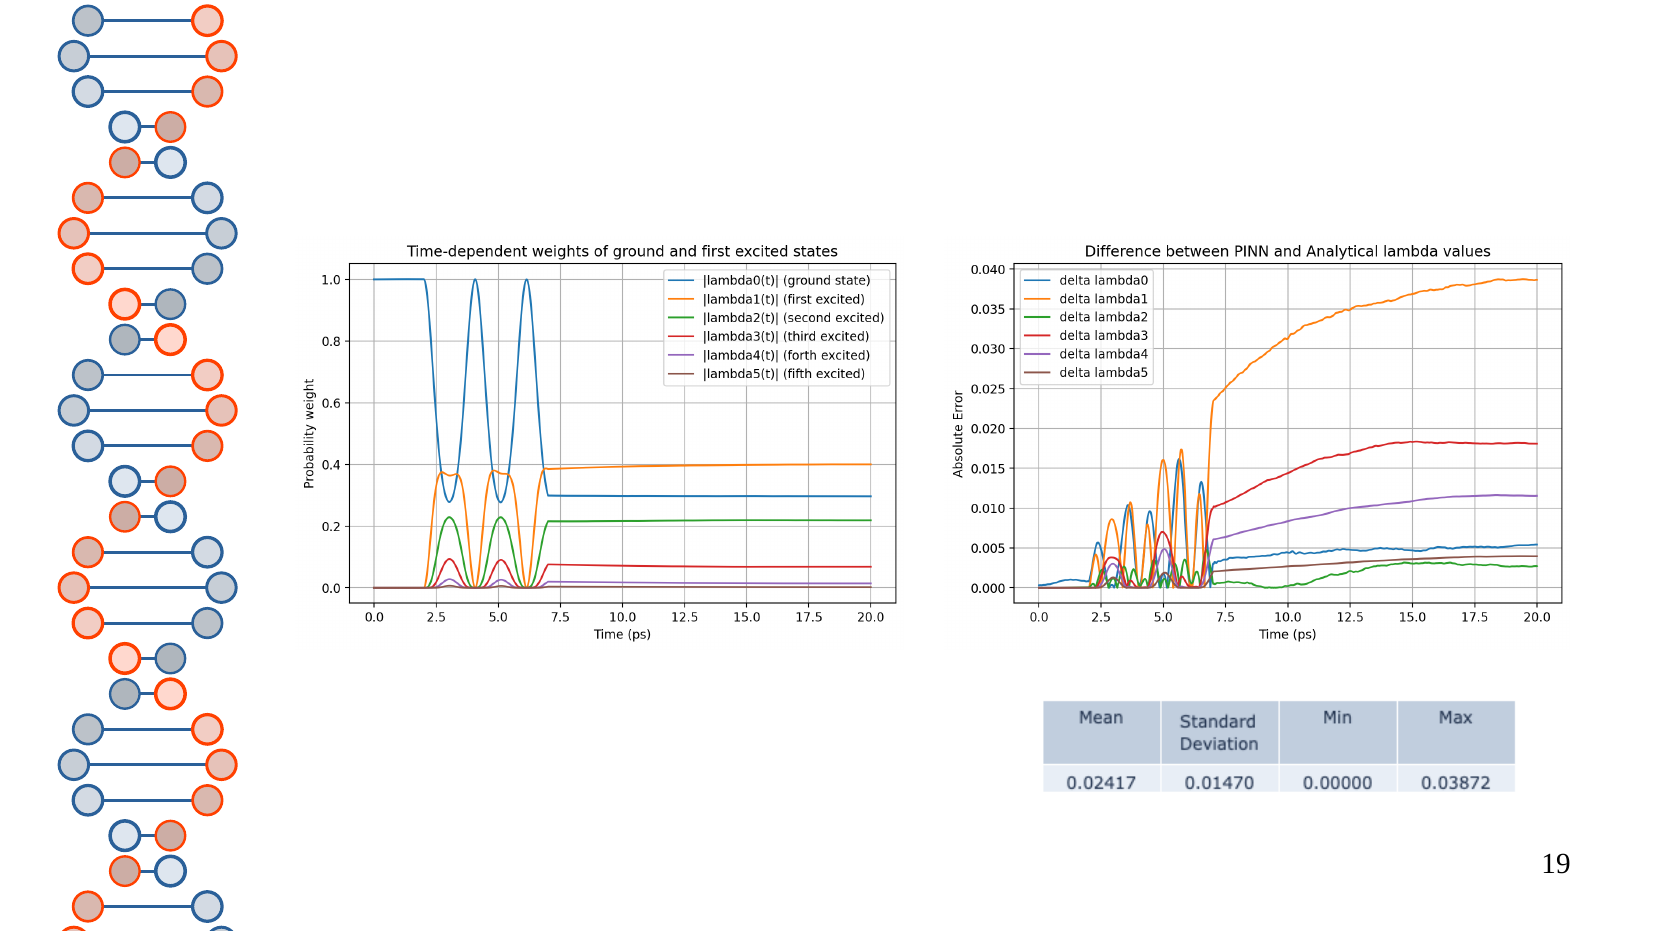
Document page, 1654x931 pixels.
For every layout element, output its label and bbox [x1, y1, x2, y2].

picture [295, 236, 904, 650]
picture [1013, 679, 1536, 824]
picture [944, 236, 1570, 650]
